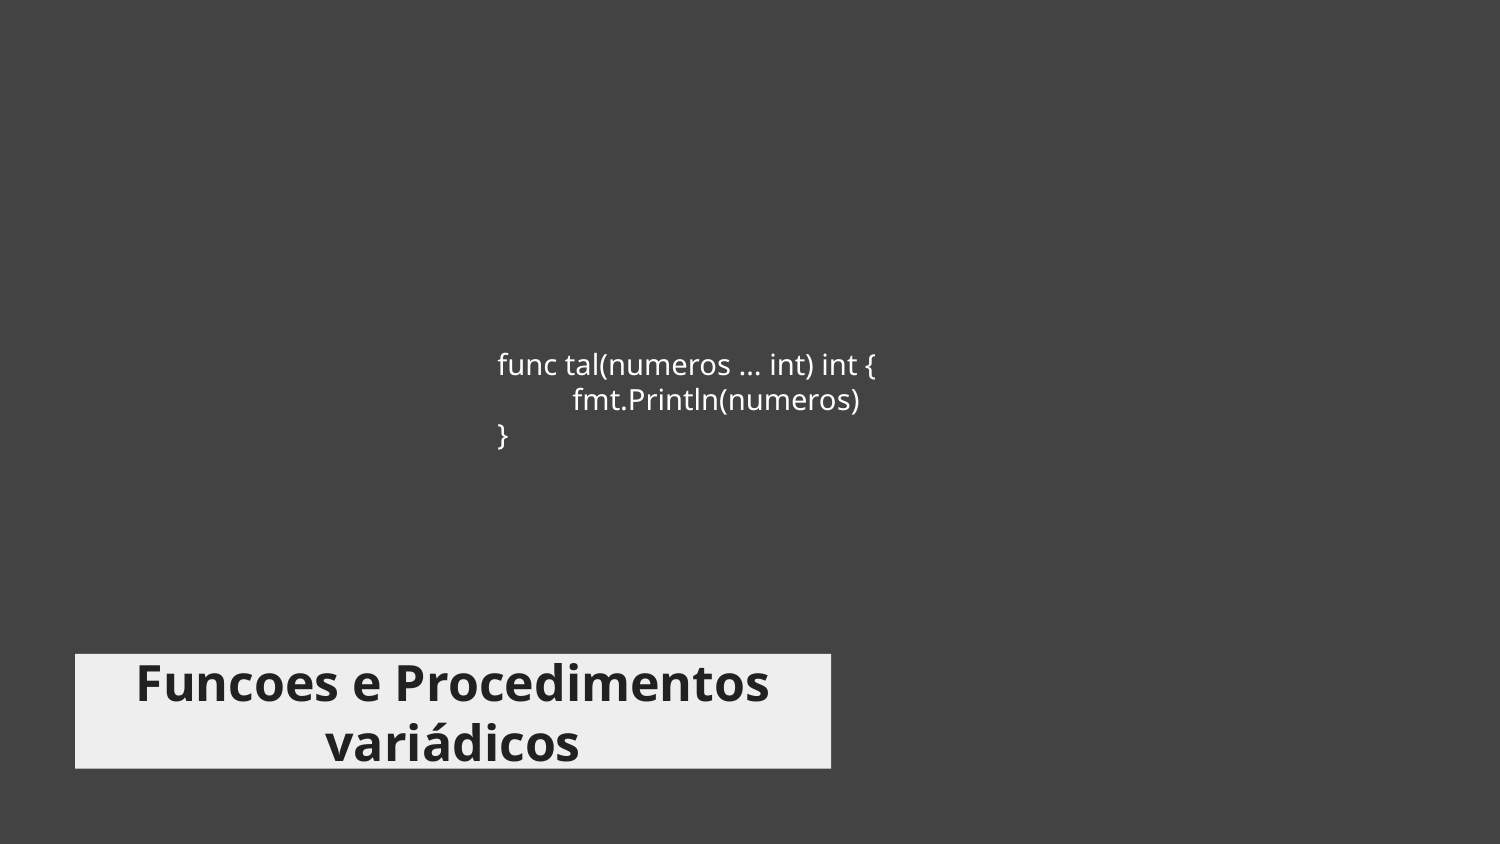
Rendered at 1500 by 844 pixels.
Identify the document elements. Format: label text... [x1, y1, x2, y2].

text_box func tal(numeros … int) int { fmt.Println(numeros) } [482, 331, 1018, 422]
list Funcoes e Procedimentos variádicos [75, 653, 832, 769]
